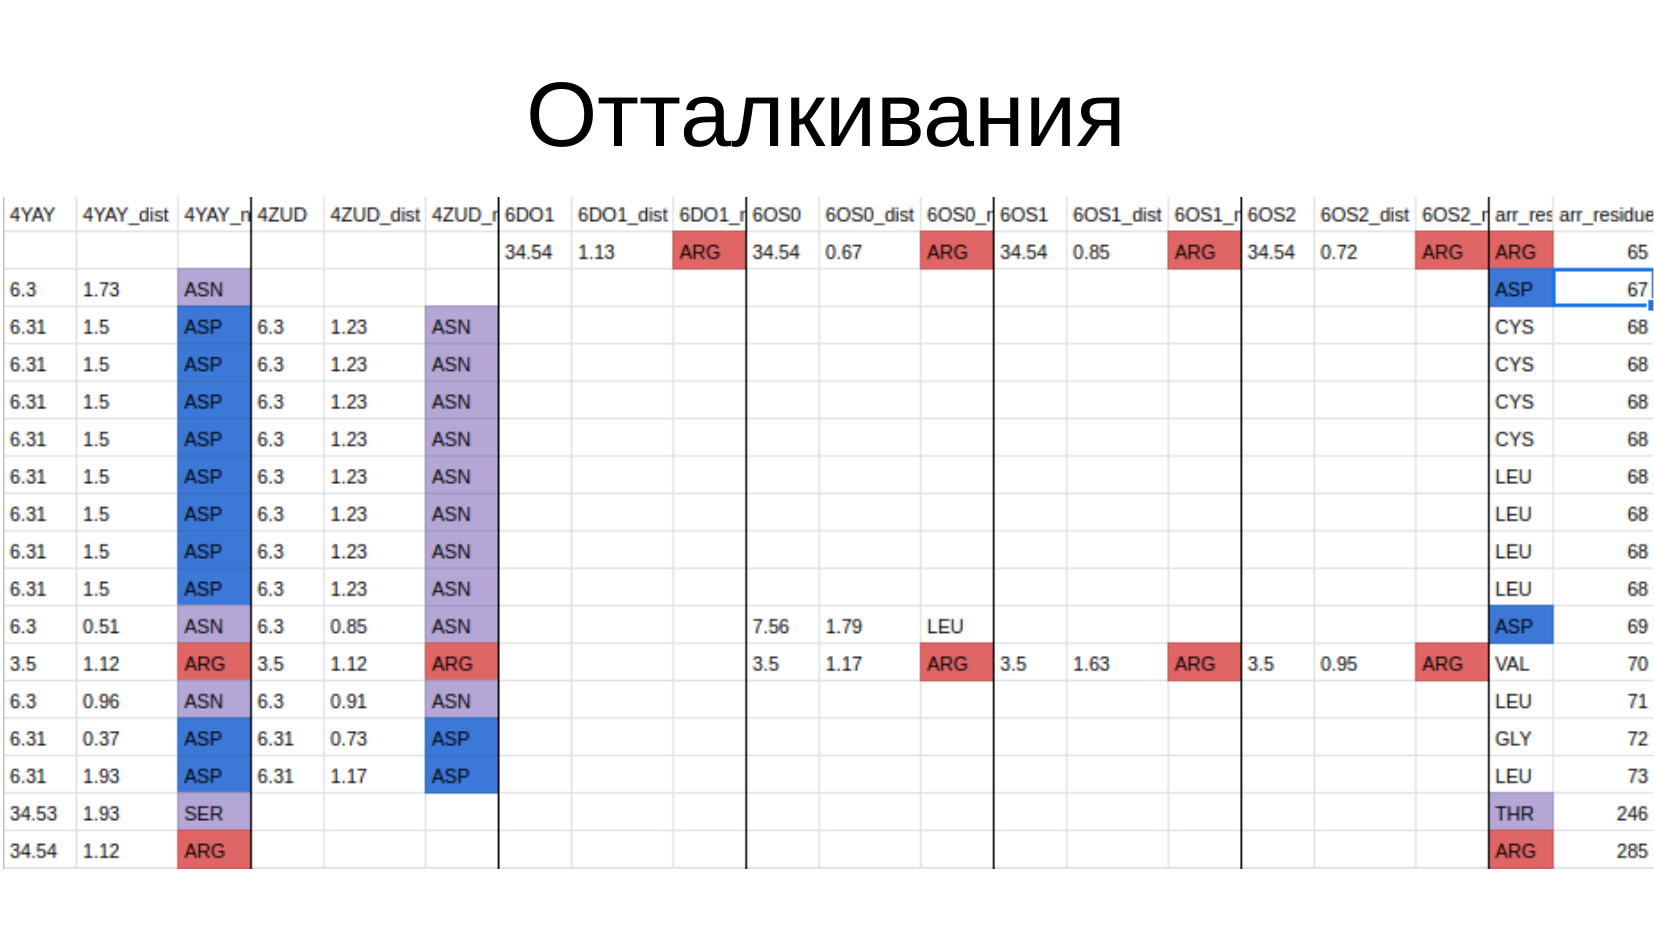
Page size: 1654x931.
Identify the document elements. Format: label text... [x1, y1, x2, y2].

title Отталкивания [82, 37, 1571, 193]
picture [3, 197, 1654, 869]
